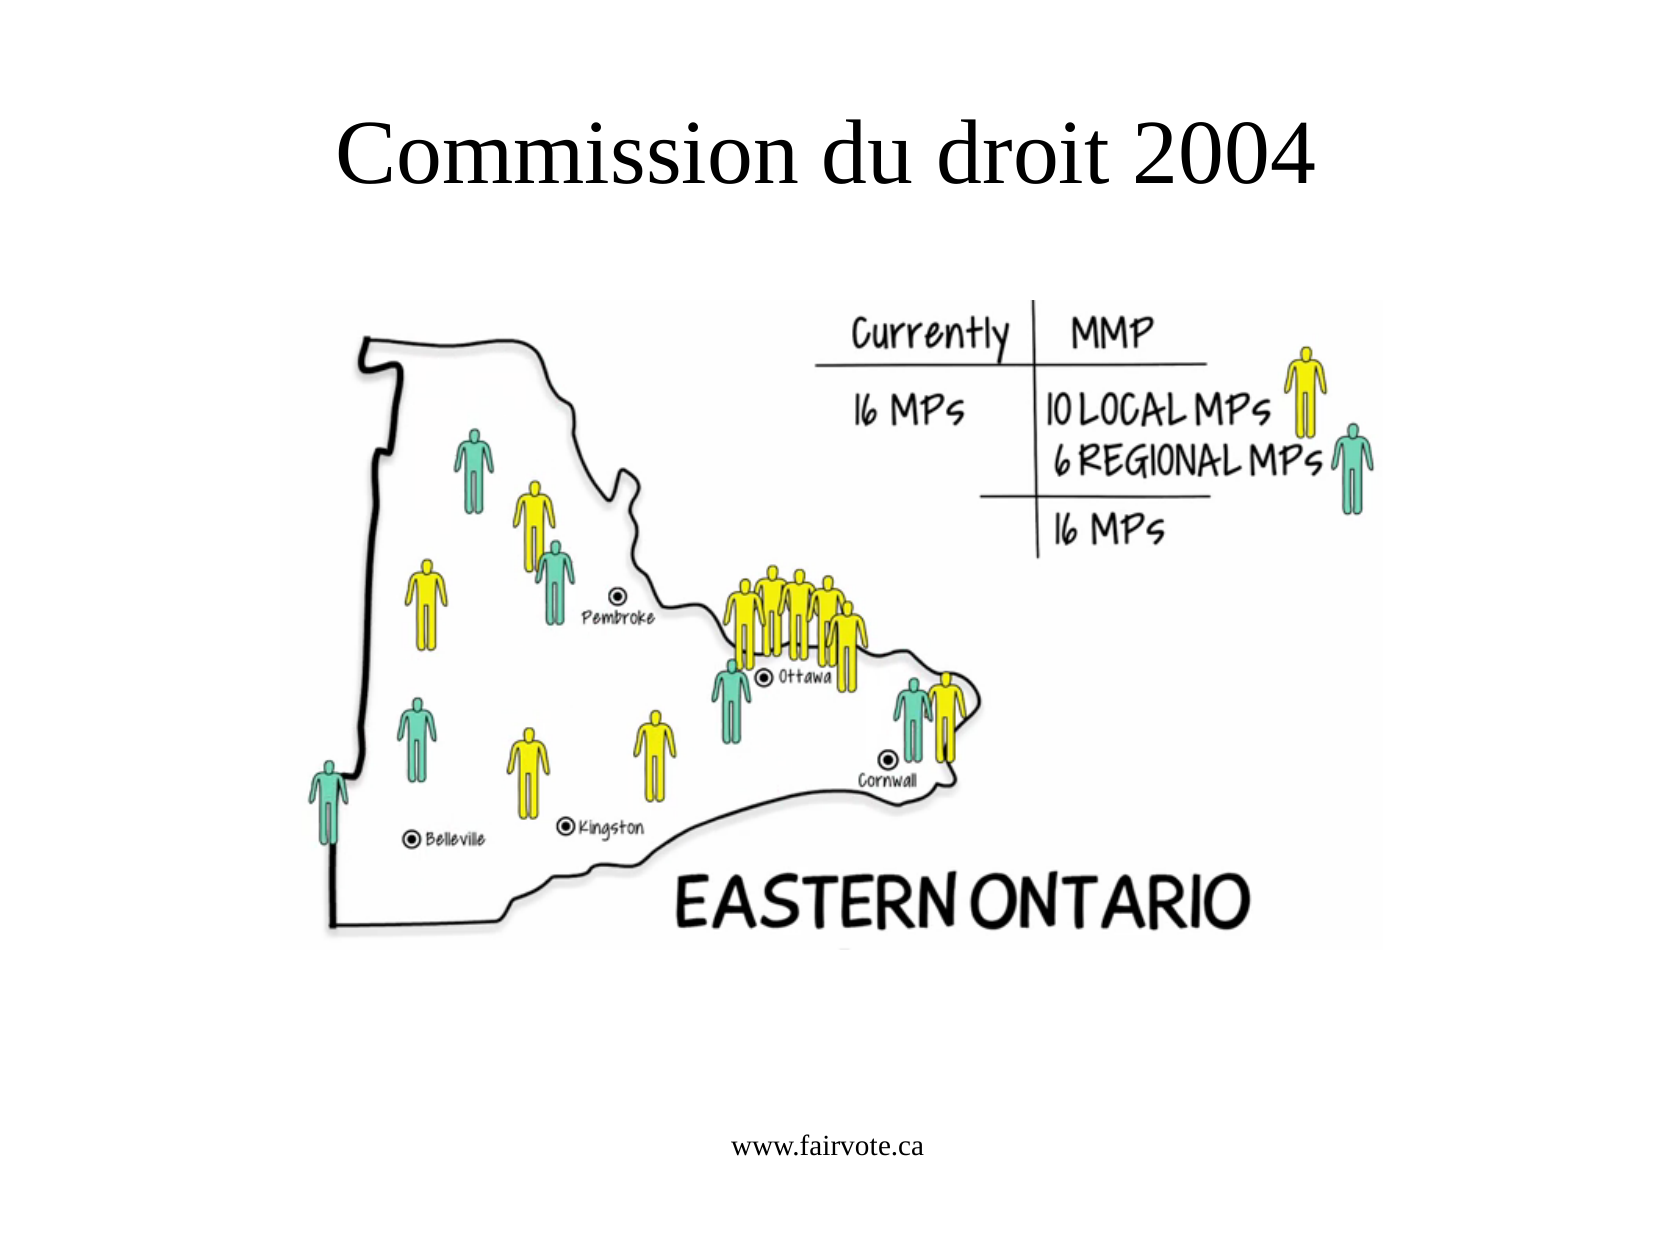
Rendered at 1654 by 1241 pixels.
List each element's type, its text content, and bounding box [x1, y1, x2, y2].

picture [280, 300, 1383, 950]
title Commission du droit 2004 [82, 49, 1571, 257]
